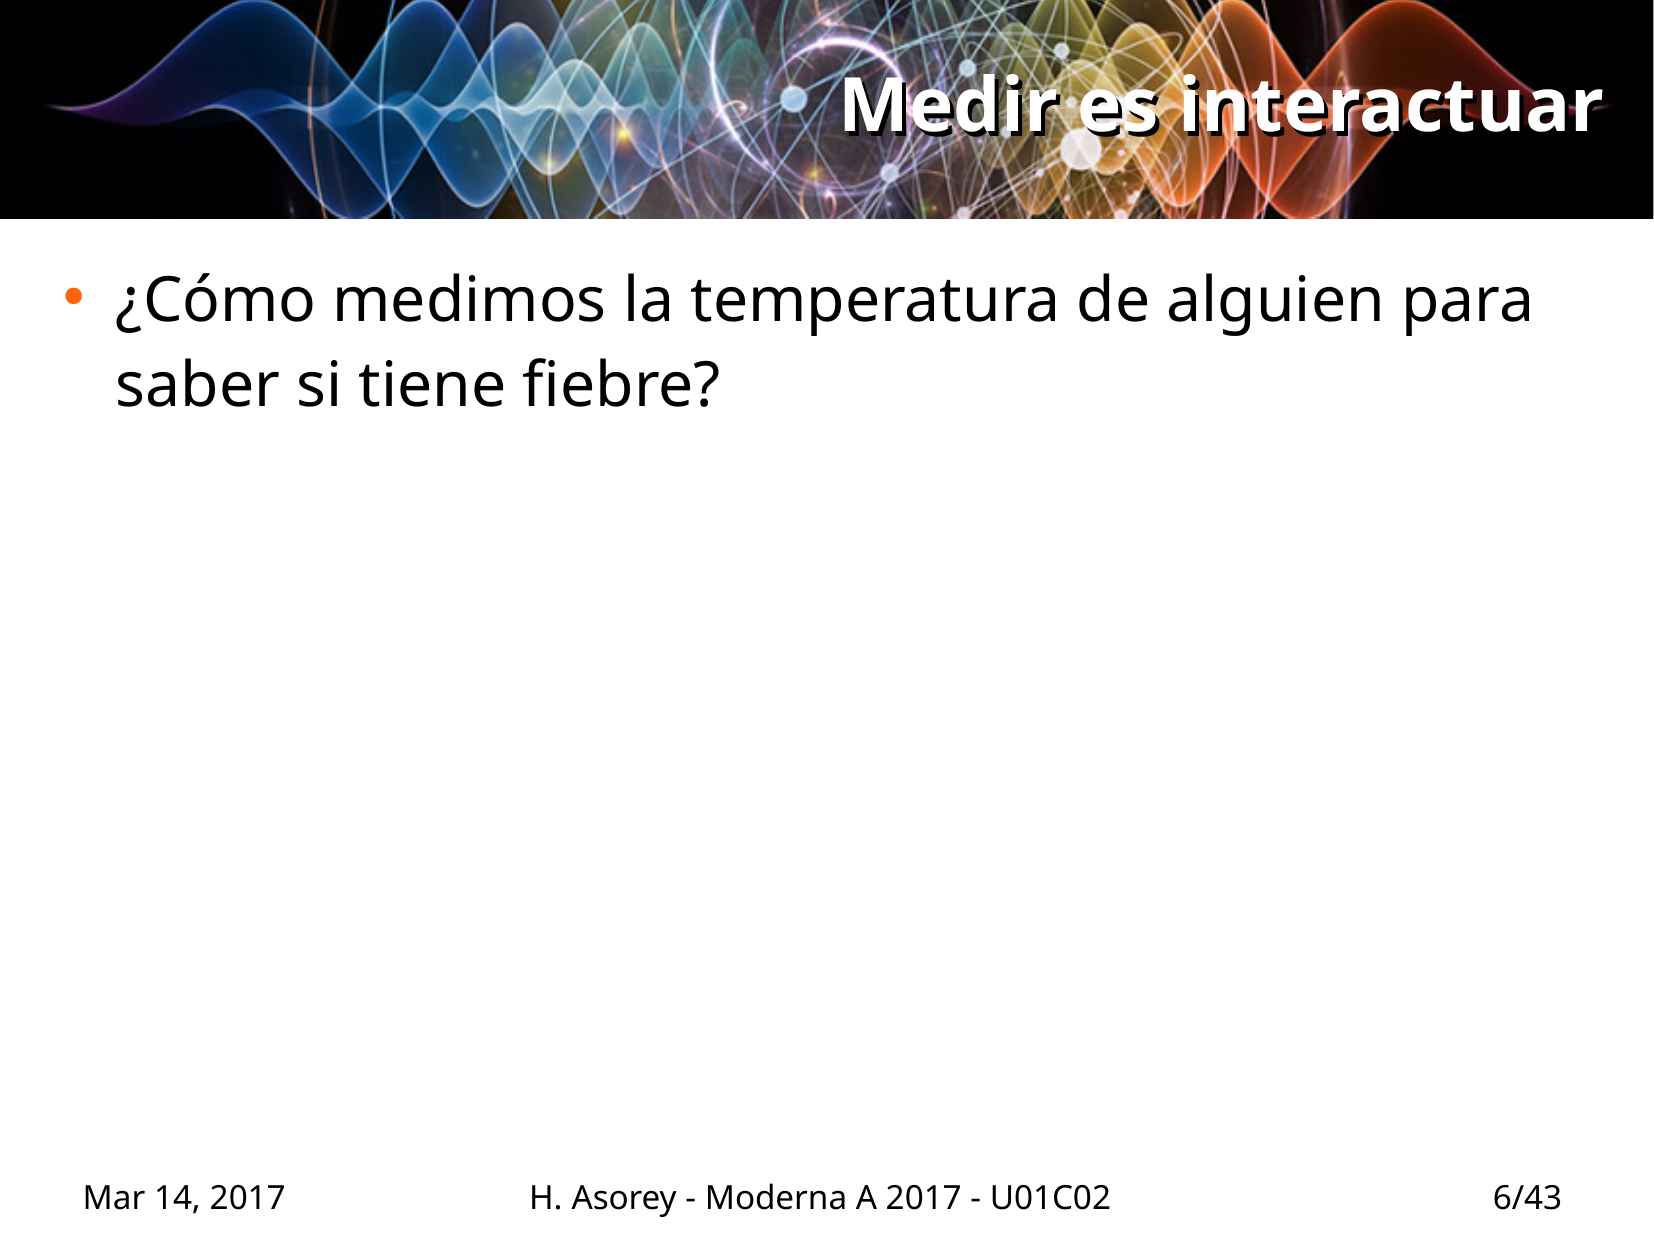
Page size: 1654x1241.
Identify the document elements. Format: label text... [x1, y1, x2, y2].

title Medir es interactuar [45, 15, 1606, 191]
picture [0, 0, 1654, 219]
list ¿Cómo medimos la temperatura de alguien para saber si tiene fiebre? [45, 255, 1606, 1156]
